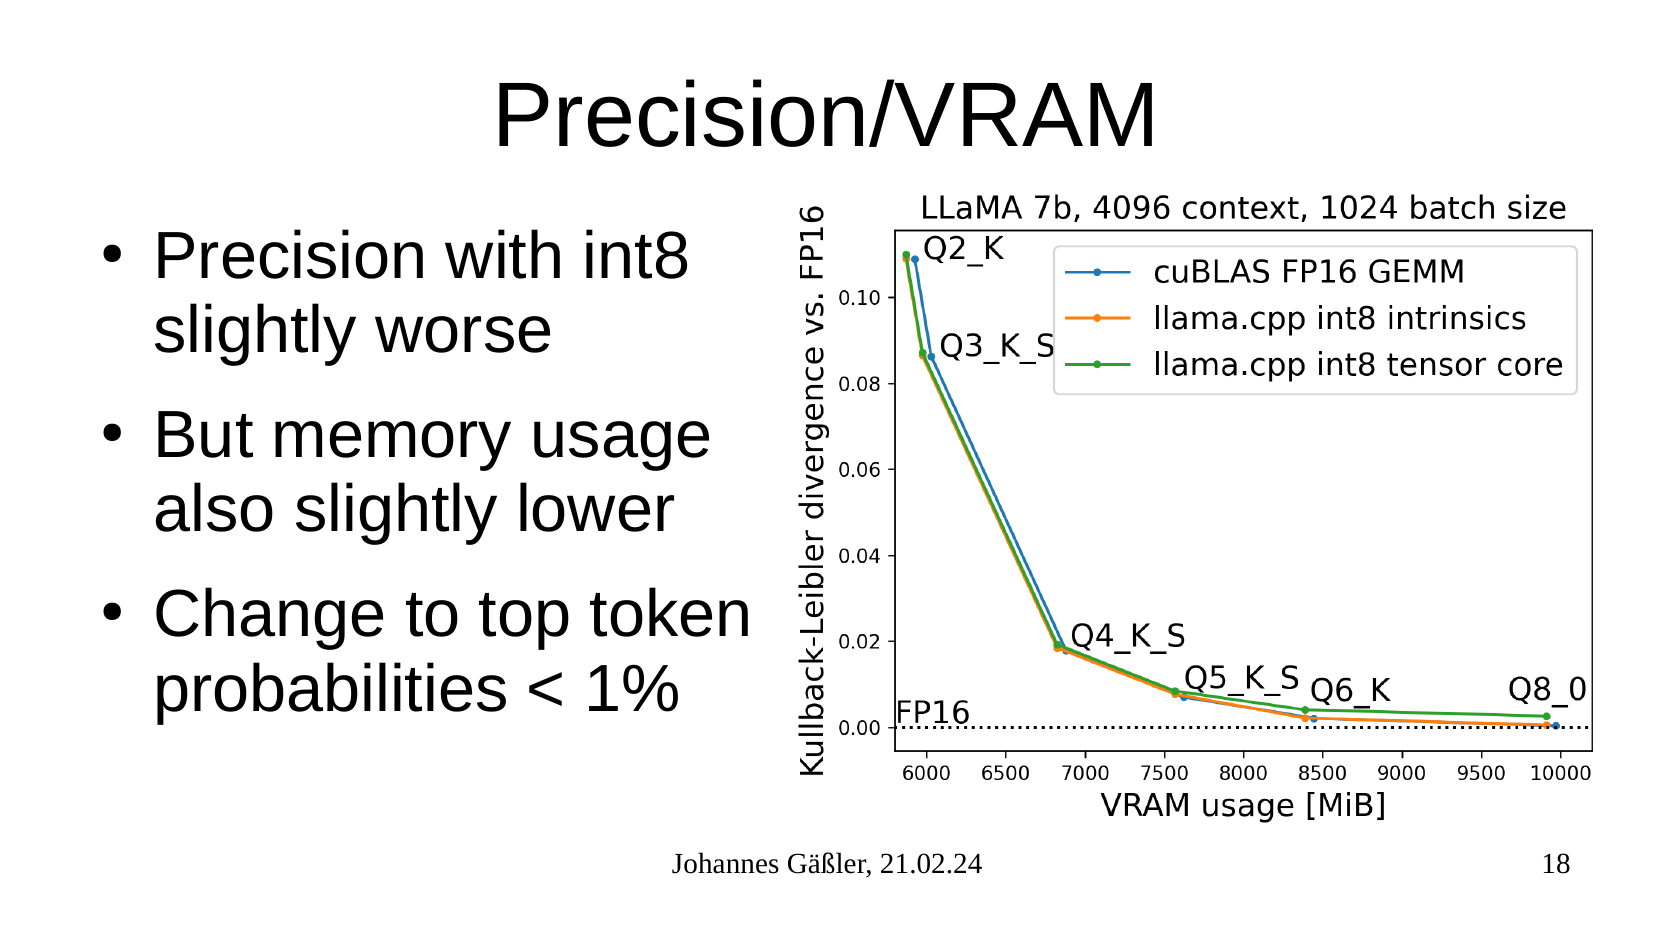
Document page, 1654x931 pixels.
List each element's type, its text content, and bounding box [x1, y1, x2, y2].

picture [782, 149, 1654, 825]
list Precision with int8 slightly worse But memory usage also slightly lower Change to top token probabilities < 1% [82, 217, 782, 758]
title Precision/VRAM [82, 37, 1571, 193]
